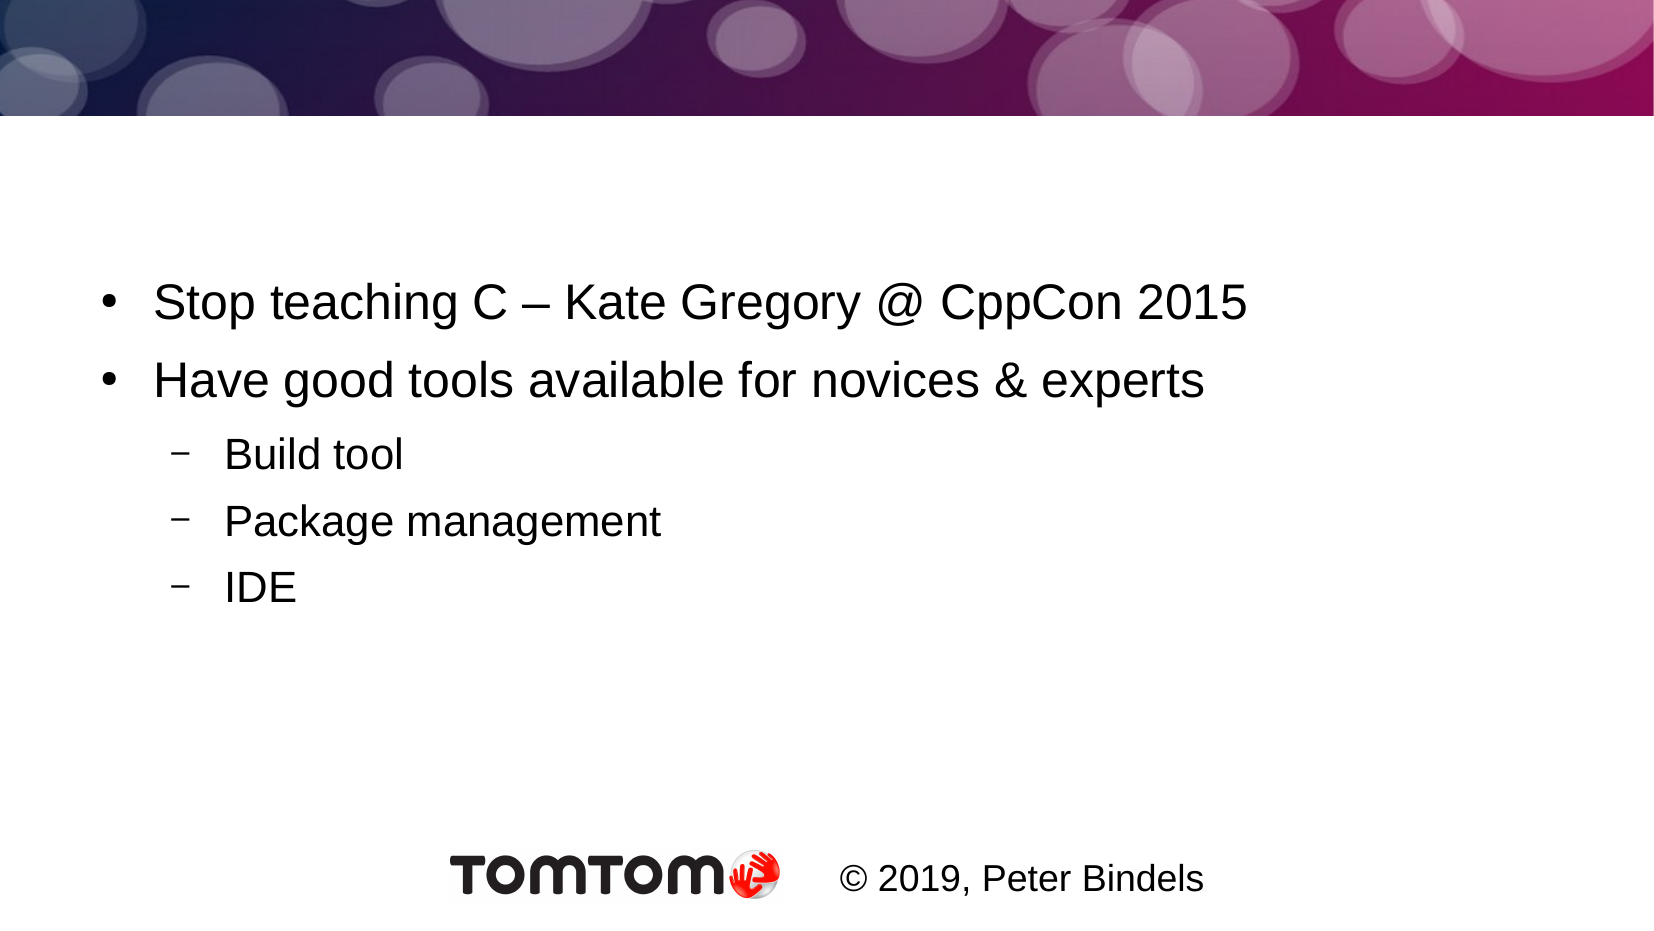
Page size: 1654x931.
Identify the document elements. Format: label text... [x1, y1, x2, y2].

picture [0, 0, 1654, 116]
list Stop teaching C – Kate Gregory @ CppCon 2015 Have good tools available for novices & experts Build tool Package management IDE [82, 274, 1571, 815]
picture [450, 847, 784, 906]
